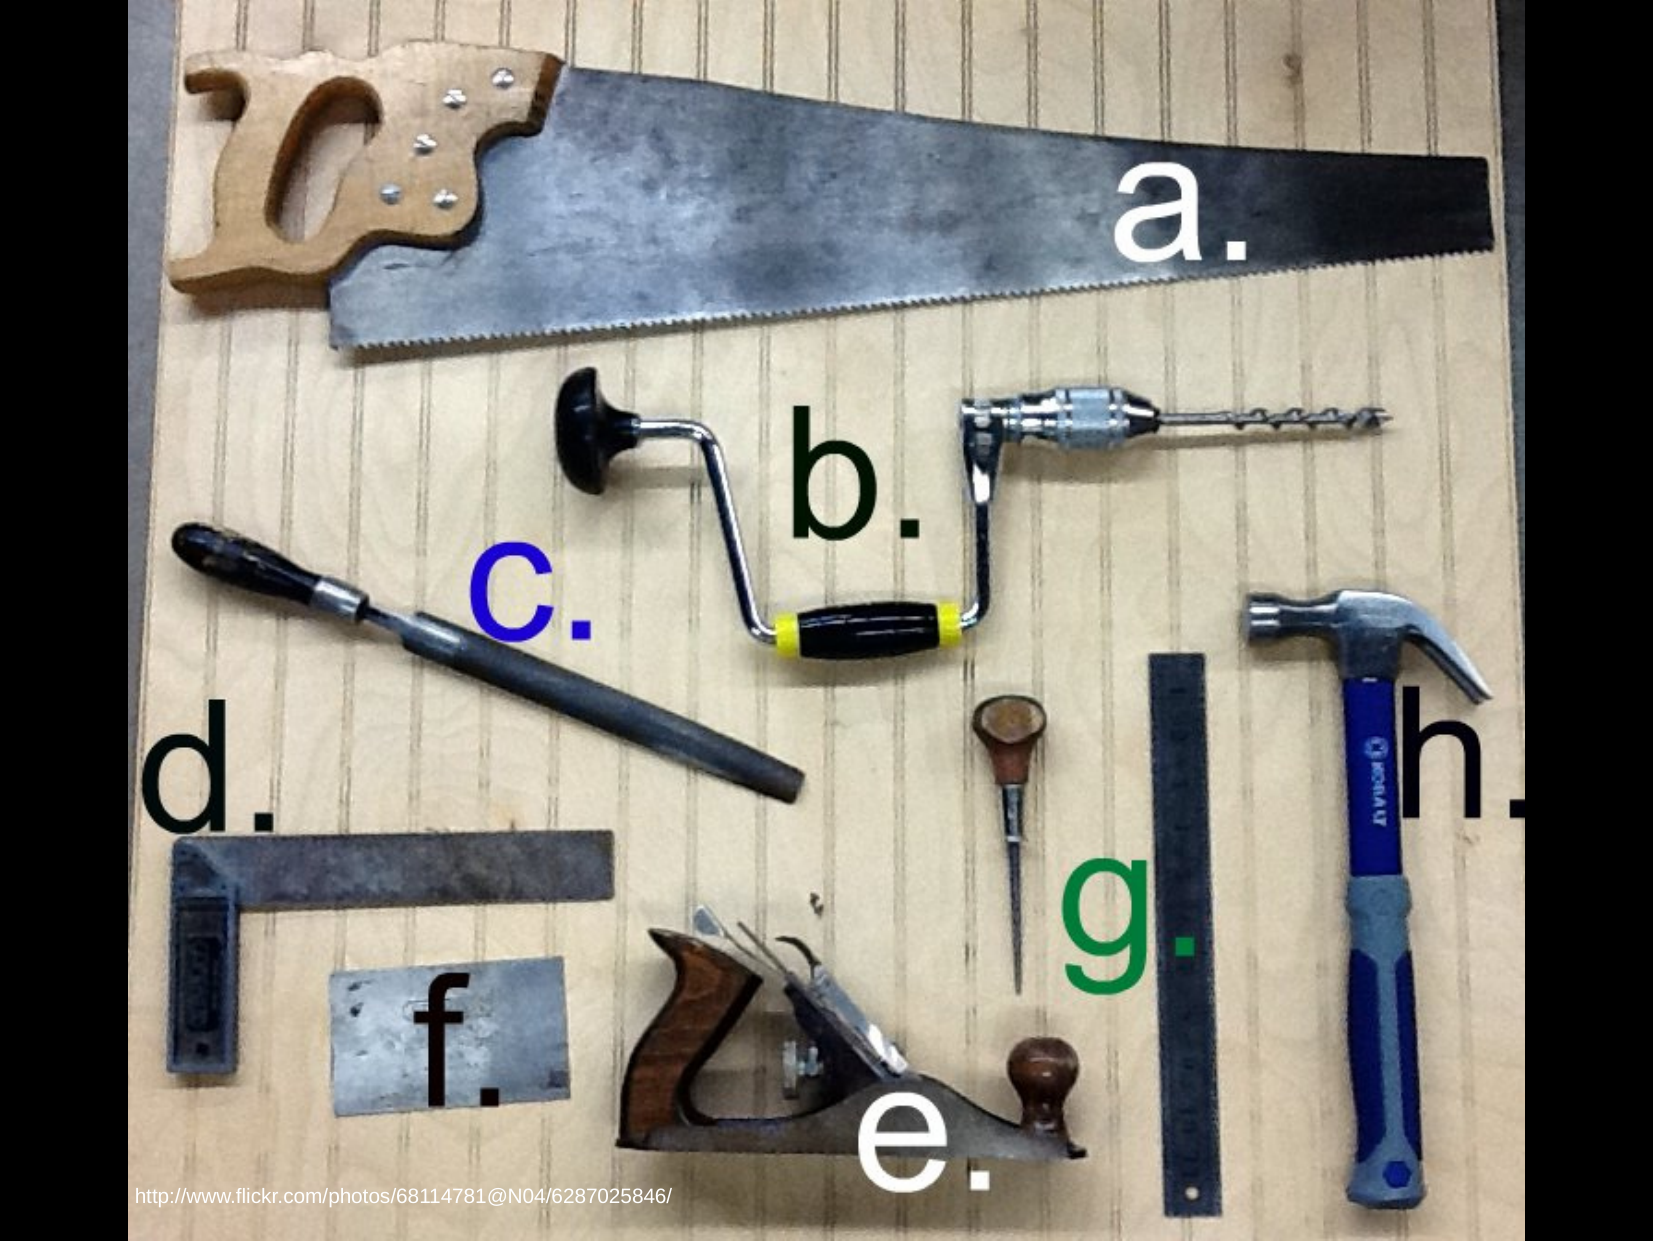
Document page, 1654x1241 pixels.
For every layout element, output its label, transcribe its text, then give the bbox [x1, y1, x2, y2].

picture [128, 0, 1525, 1241]
text_box http://www.flickr.com/photos/68114781@N04/6287025846/ [119, 1177, 689, 1216]
